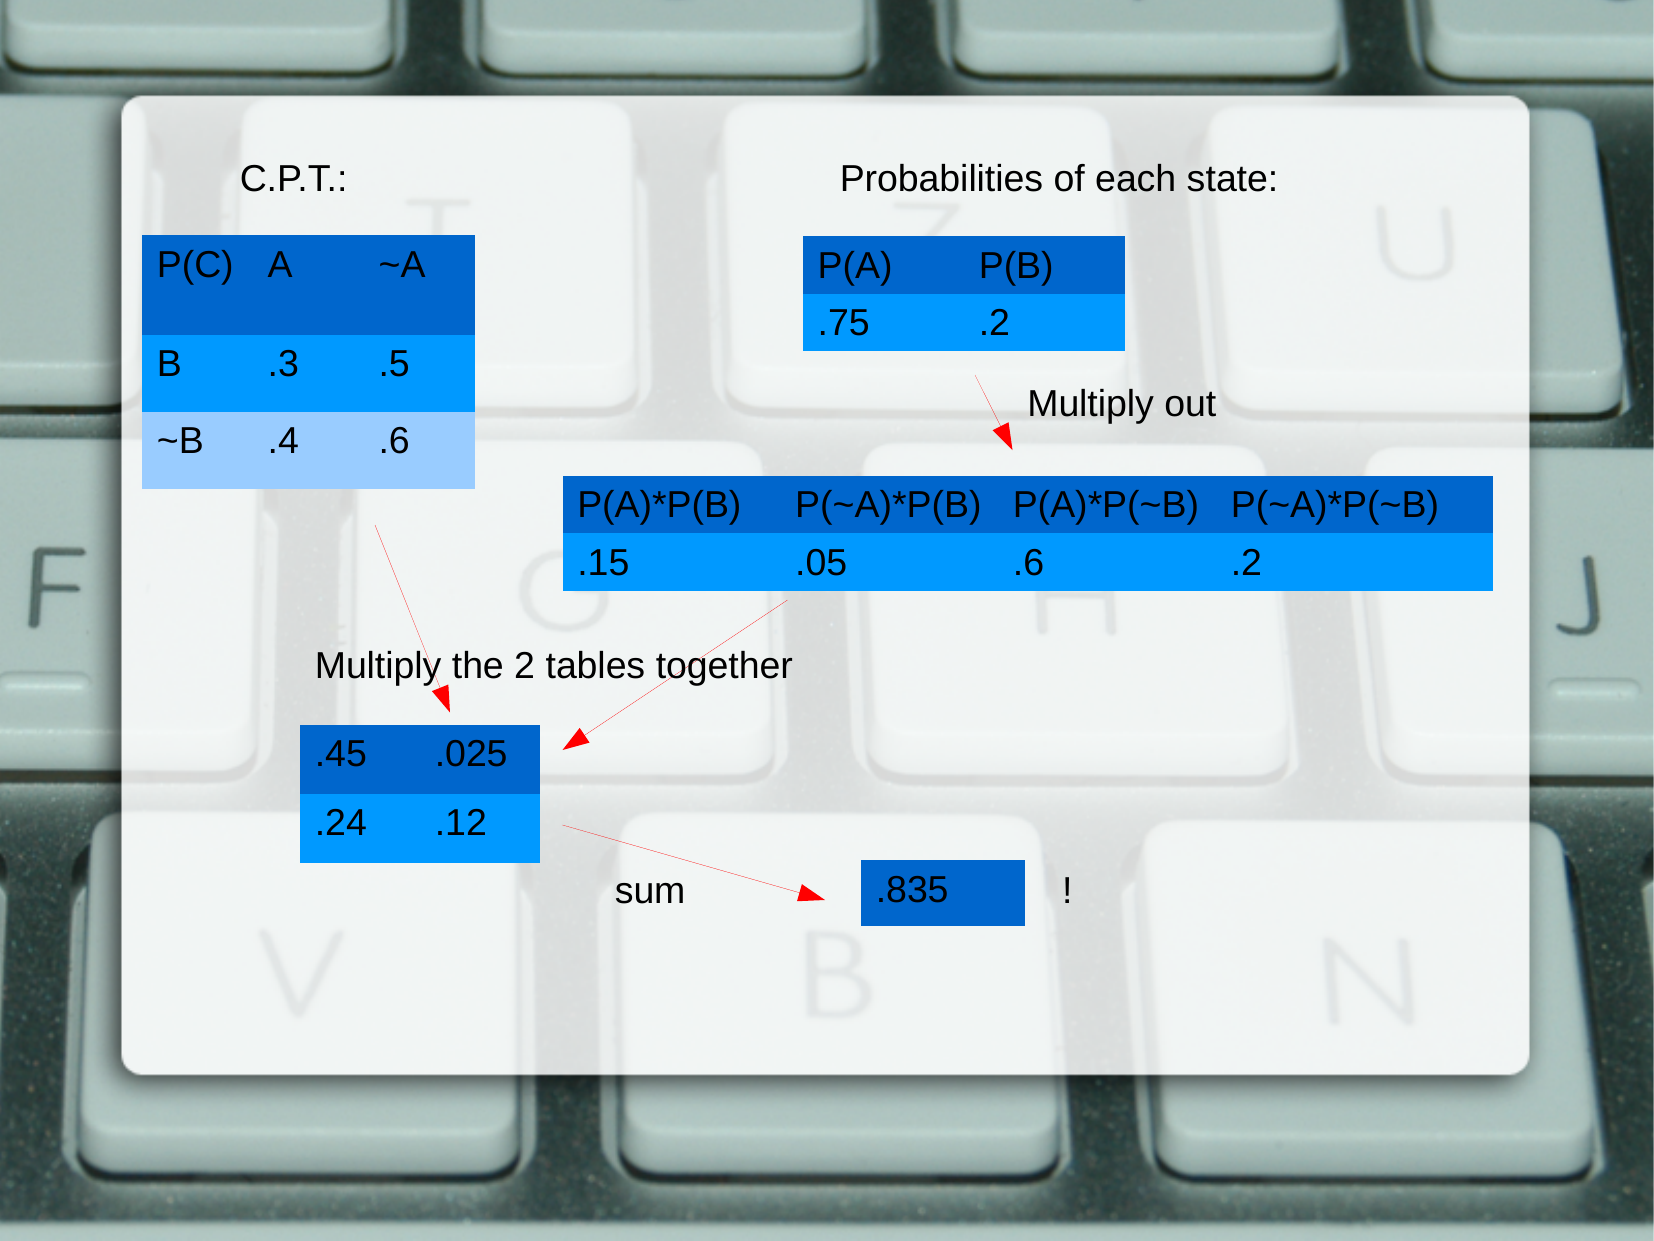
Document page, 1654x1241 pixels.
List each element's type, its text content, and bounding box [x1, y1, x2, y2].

text_box Multiply the 2 tables together [300, 637, 808, 695]
table_cell .3 [253, 335, 364, 412]
table_cell ~B [142, 412, 253, 489]
table_cell B [142, 335, 253, 412]
text_box sum [600, 862, 701, 920]
table_header .835 [861, 860, 1025, 926]
table_cell .24 [300, 794, 420, 863]
table_header P(B) [964, 236, 1125, 294]
table_header P(A)*P(B) [563, 476, 780, 533]
text_box C.P.T.: [225, 150, 363, 207]
picture [0, 0, 1654, 1241]
table_cell .6 [364, 412, 475, 489]
table_cell .12 [420, 794, 540, 863]
table_header P(~A)*P(B) [780, 476, 998, 533]
table_cell .6 [998, 533, 1216, 591]
table_cell .2 [964, 294, 1125, 351]
table_header P(A) [803, 236, 964, 294]
table_header A [253, 235, 364, 335]
text_box Multiply out [1012, 375, 1231, 432]
table_cell .15 [563, 533, 780, 591]
table_cell .05 [780, 533, 998, 591]
text_box ! [1047, 862, 1087, 957]
table_cell .5 [364, 335, 475, 412]
table_header P(~A)*P(~B) [1216, 476, 1493, 533]
table_cell .4 [253, 412, 364, 489]
table_header ~A [364, 235, 475, 335]
text_box Probabilities of each state: [825, 150, 1369, 226]
table_header .45 [300, 725, 420, 794]
table_header P(A)*P(~B) [998, 476, 1216, 533]
table_header P(C) [142, 235, 253, 335]
table_header .025 [420, 725, 540, 794]
table_cell .75 [803, 294, 964, 351]
table_cell .2 [1216, 533, 1493, 591]
